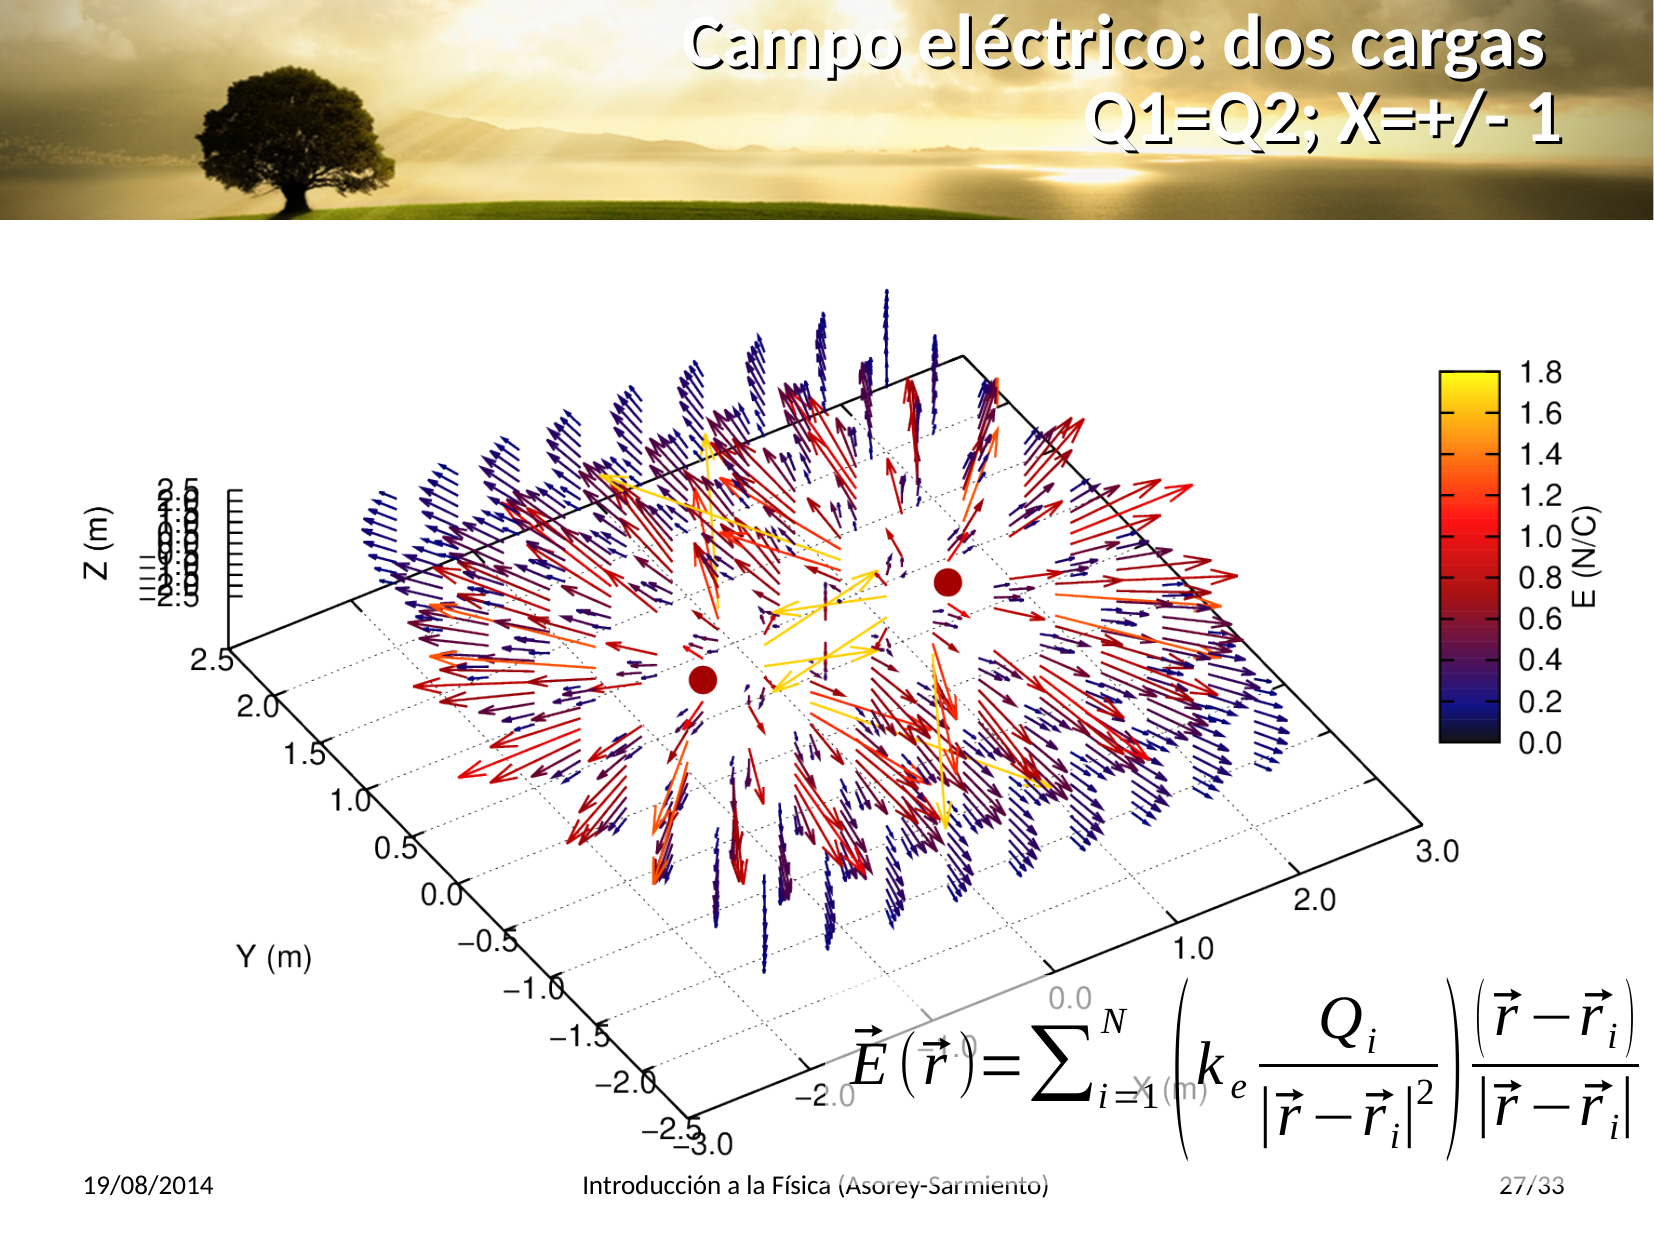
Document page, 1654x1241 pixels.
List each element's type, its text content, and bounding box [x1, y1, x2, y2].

chart [840, 975, 1649, 1166]
picture [0, 0, 1654, 1241]
text_box [825, 975, 1654, 1186]
title Campo eléctrico: dos cargas Q1=Q2; X=+/- 1 [75, 0, 1564, 106]
